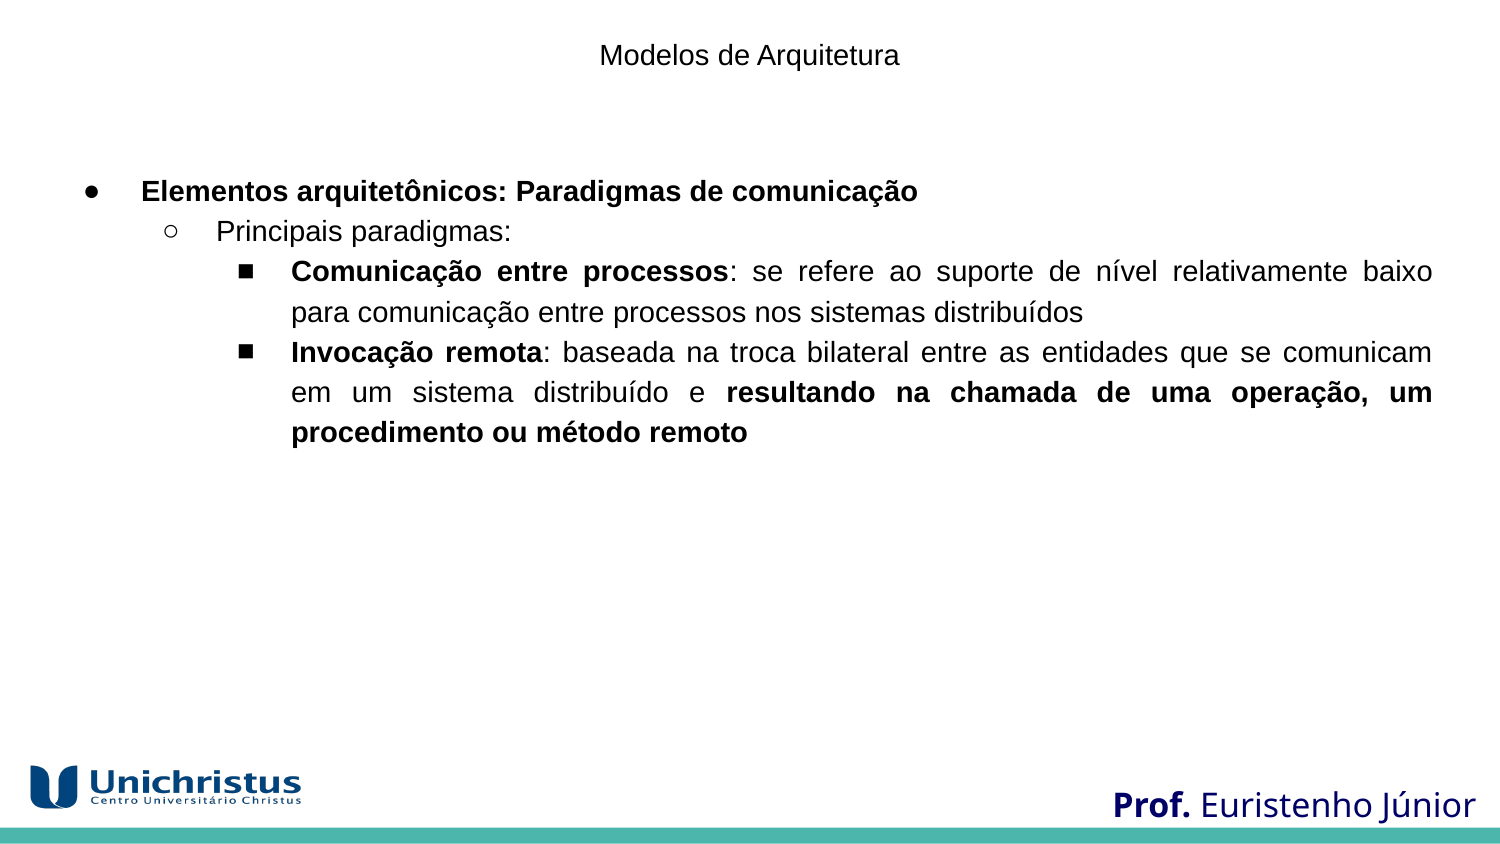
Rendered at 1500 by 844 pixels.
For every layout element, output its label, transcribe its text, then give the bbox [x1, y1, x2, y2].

picture [26, 763, 305, 810]
title Modelos de Arquitetura [51, 20, 1449, 137]
text_box Prof. Euristenho Júnior [1097, 773, 1494, 829]
list Elementos arquitetônicos: Paradigmas de comunicação Principais paradigmas: Comunicação entre processos: se refere ao suporte de nível relativamente baixo para comunicação entre processos nos sistemas distribuídos Invocação remota: baseada na troca bilateral entre as entidades que se comunicam em um sistema distribuído e resultando na chamada de uma operação, um procedimento ou método remoto [51, 152, 1449, 750]
